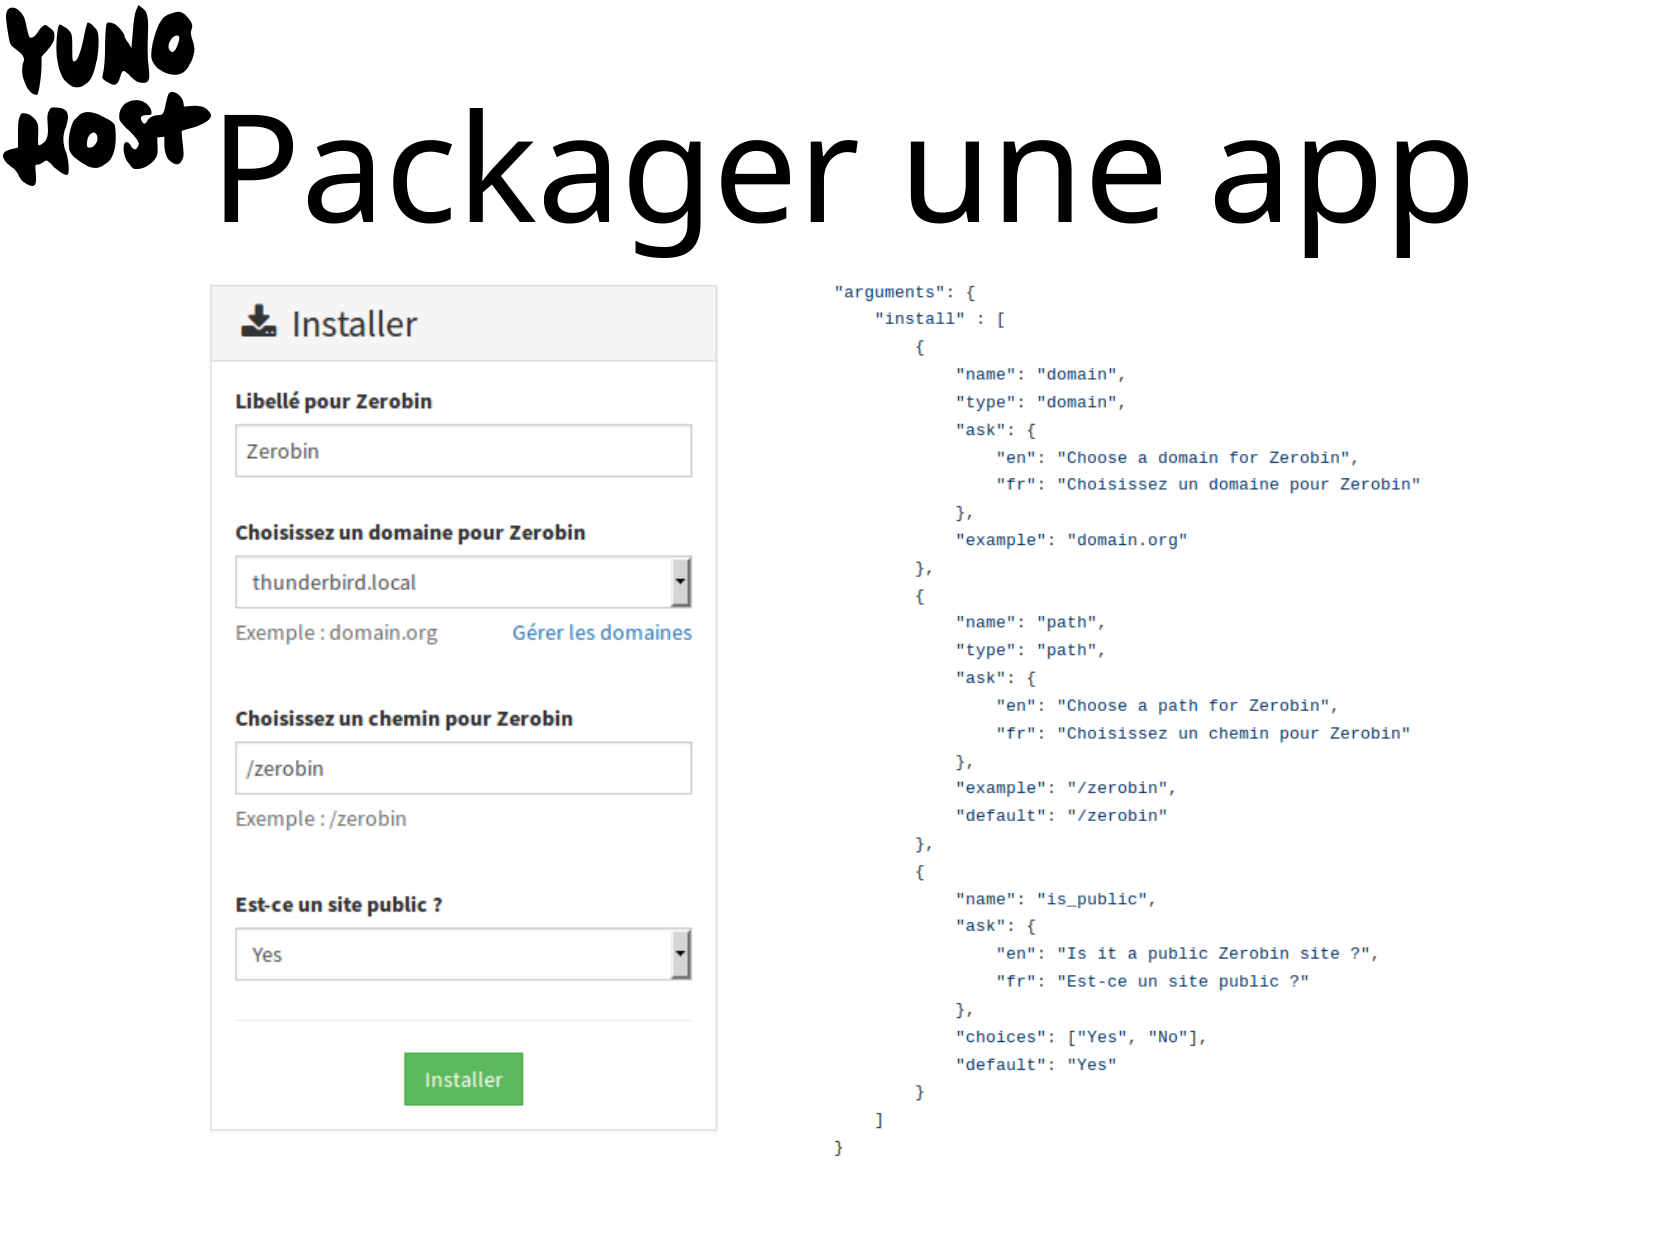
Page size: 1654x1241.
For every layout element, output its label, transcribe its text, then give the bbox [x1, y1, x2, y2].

picture [187, 268, 741, 1156]
picture [810, 281, 1439, 1165]
title Packager une app [82, 61, 1606, 269]
picture [3, 5, 211, 186]
